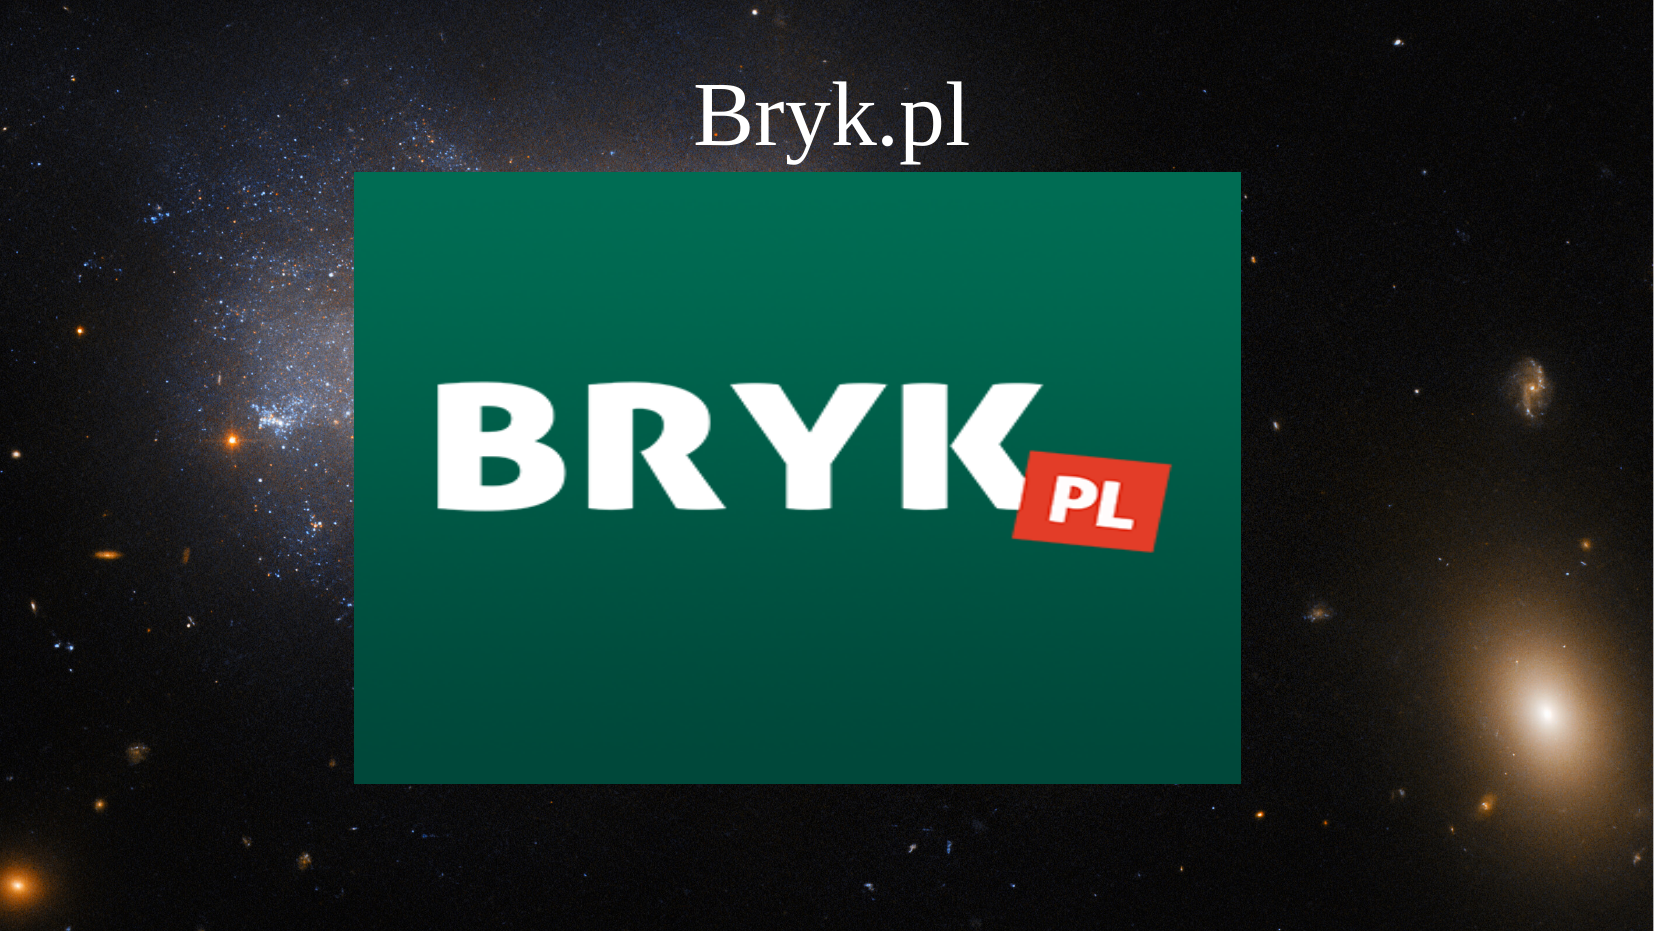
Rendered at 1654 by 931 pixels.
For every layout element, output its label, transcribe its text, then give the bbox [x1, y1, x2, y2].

picture [0, 0, 1654, 931]
title Bryk.pl [88, 37, 1577, 193]
